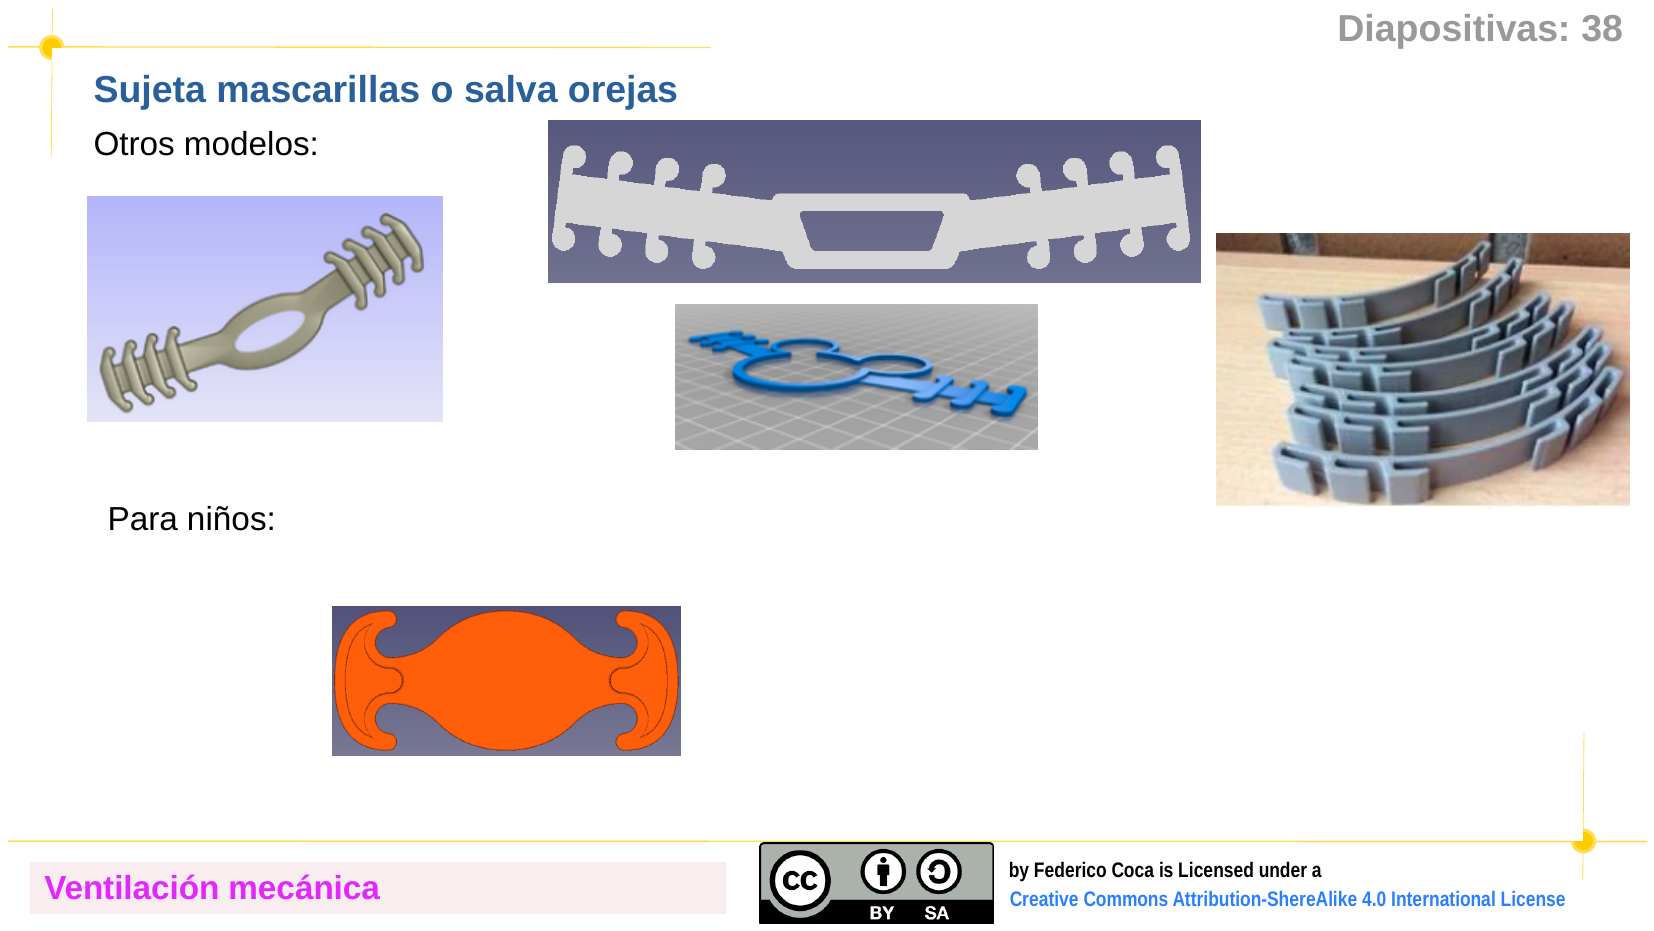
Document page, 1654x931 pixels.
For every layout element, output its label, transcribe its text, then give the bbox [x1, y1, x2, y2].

text_box Sujeta mascarillas o salva orejas [78, 61, 886, 118]
picture [332, 606, 681, 756]
text_box Ventilación mecánica [29, 862, 727, 915]
picture [87, 196, 443, 422]
text_box Otros modelos: [78, 118, 1600, 170]
text_box Para niños: [92, 493, 349, 546]
text_box Diapositivas: 38 [1322, 0, 1644, 57]
picture [548, 120, 1201, 284]
picture [675, 304, 1038, 450]
picture [1216, 233, 1630, 509]
